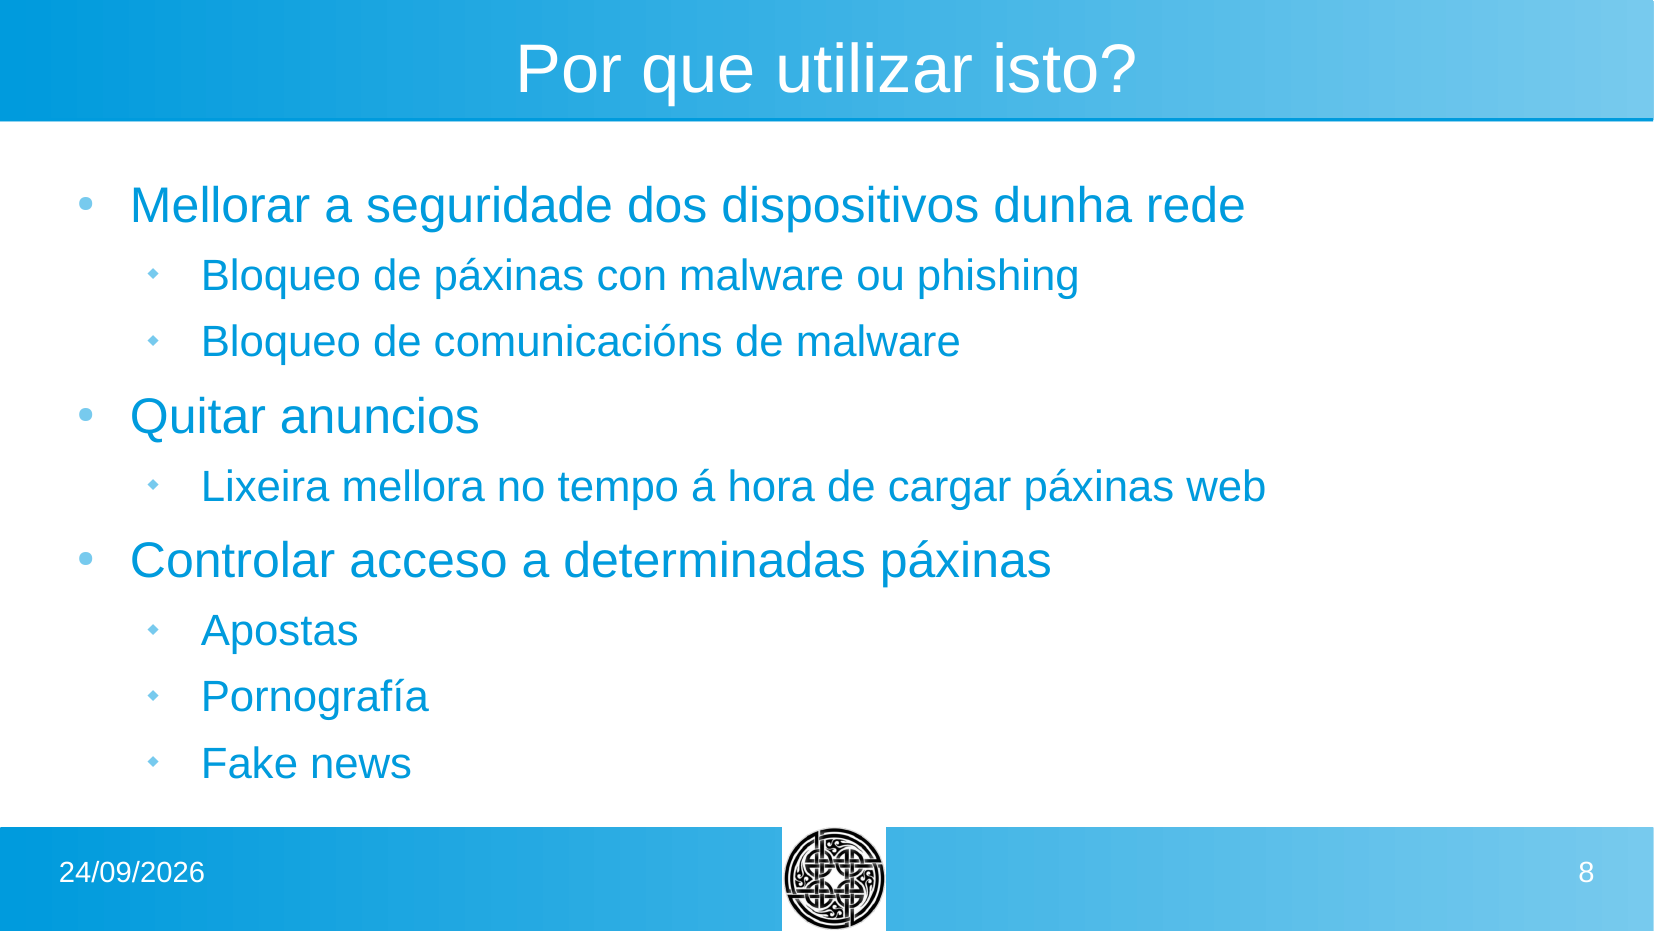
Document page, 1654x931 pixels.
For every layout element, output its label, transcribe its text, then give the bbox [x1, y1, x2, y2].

list Mellorar a seguridade dos dispositivos dunha rede Bloqueo de páxinas con malware ou phishing Bloqueo de comunicacións de malware Quitar anuncios Lixeira mellora no tempo á hora de cargar páxinas web Controlar acceso a determinadas páxinas Apostas Pornografía Fake news [59, 177, 1595, 768]
title Por que utilizar isto? [59, 29, 1595, 108]
picture [782, 826, 886, 931]
